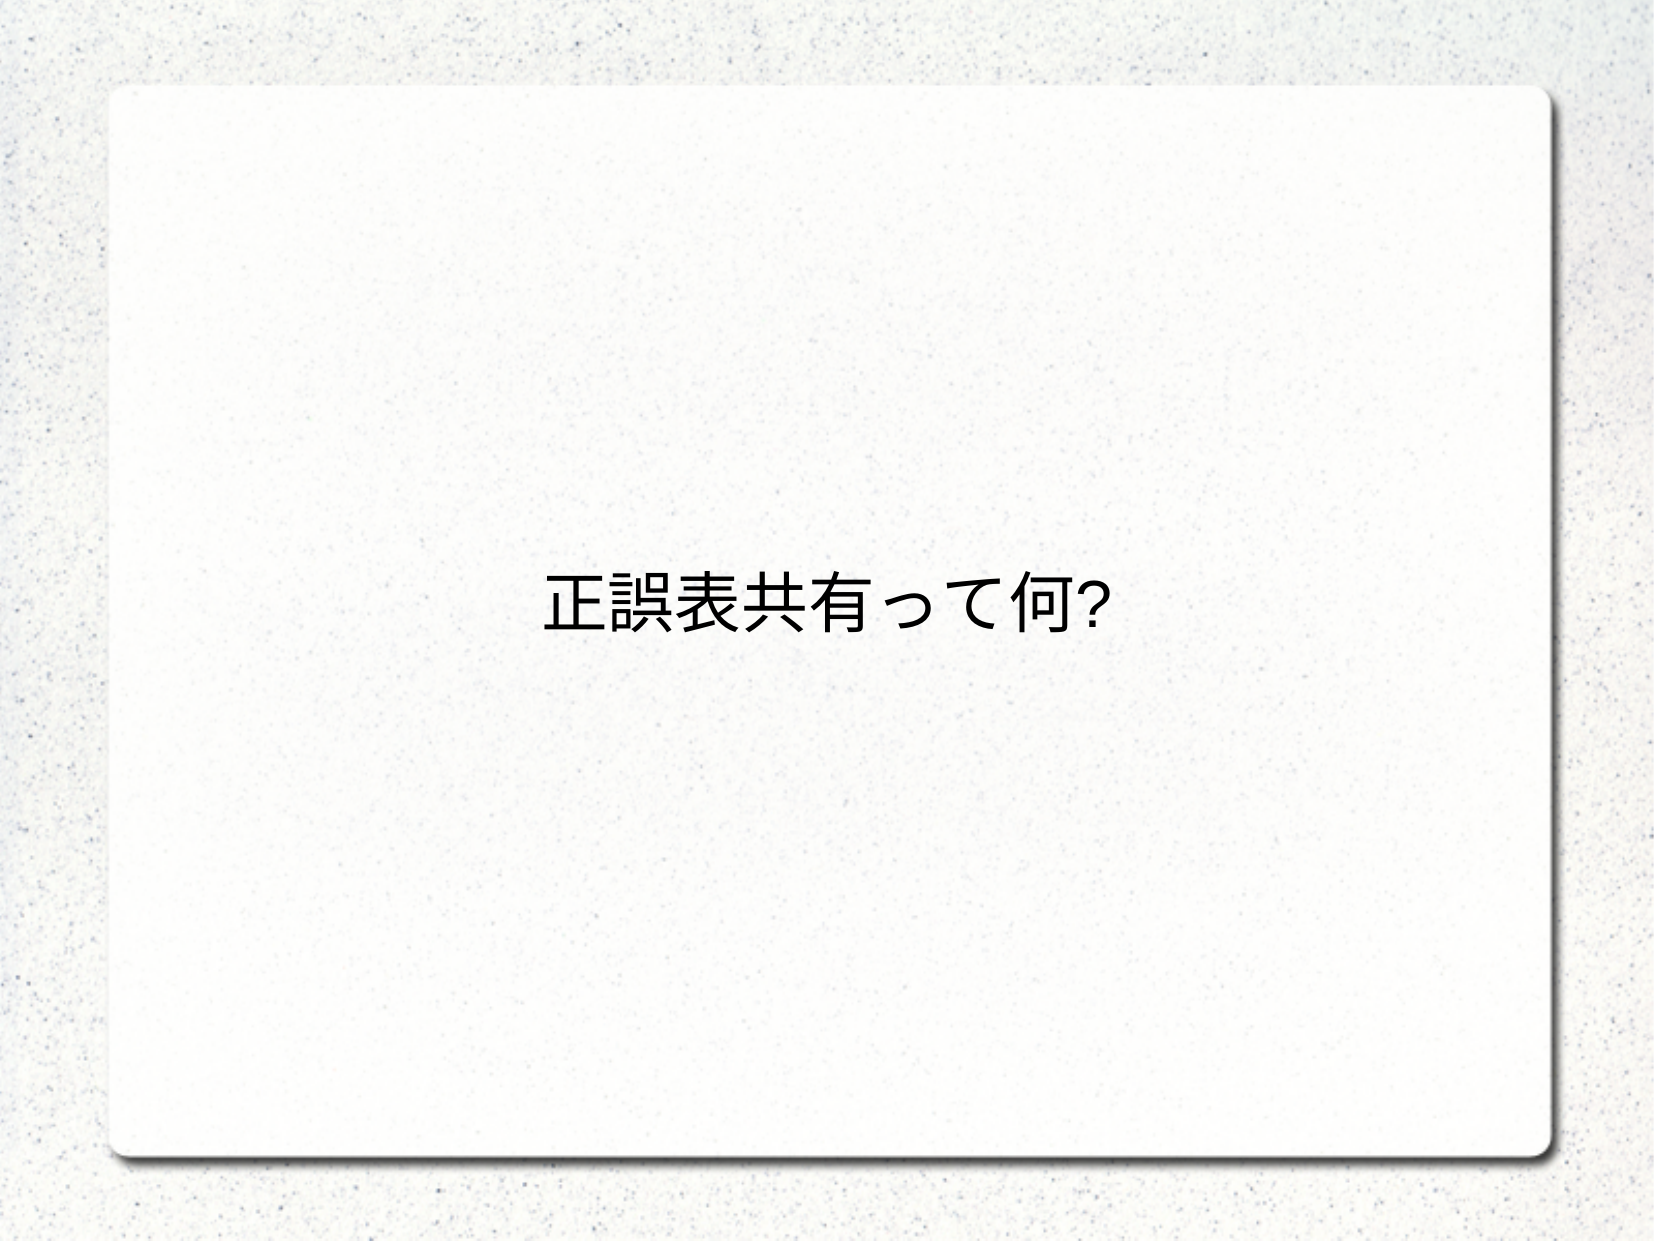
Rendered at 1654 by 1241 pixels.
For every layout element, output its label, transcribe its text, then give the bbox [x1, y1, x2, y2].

subtitle 正誤表共有って何? [118, 96, 1536, 1101]
picture [0, 0, 1654, 1241]
